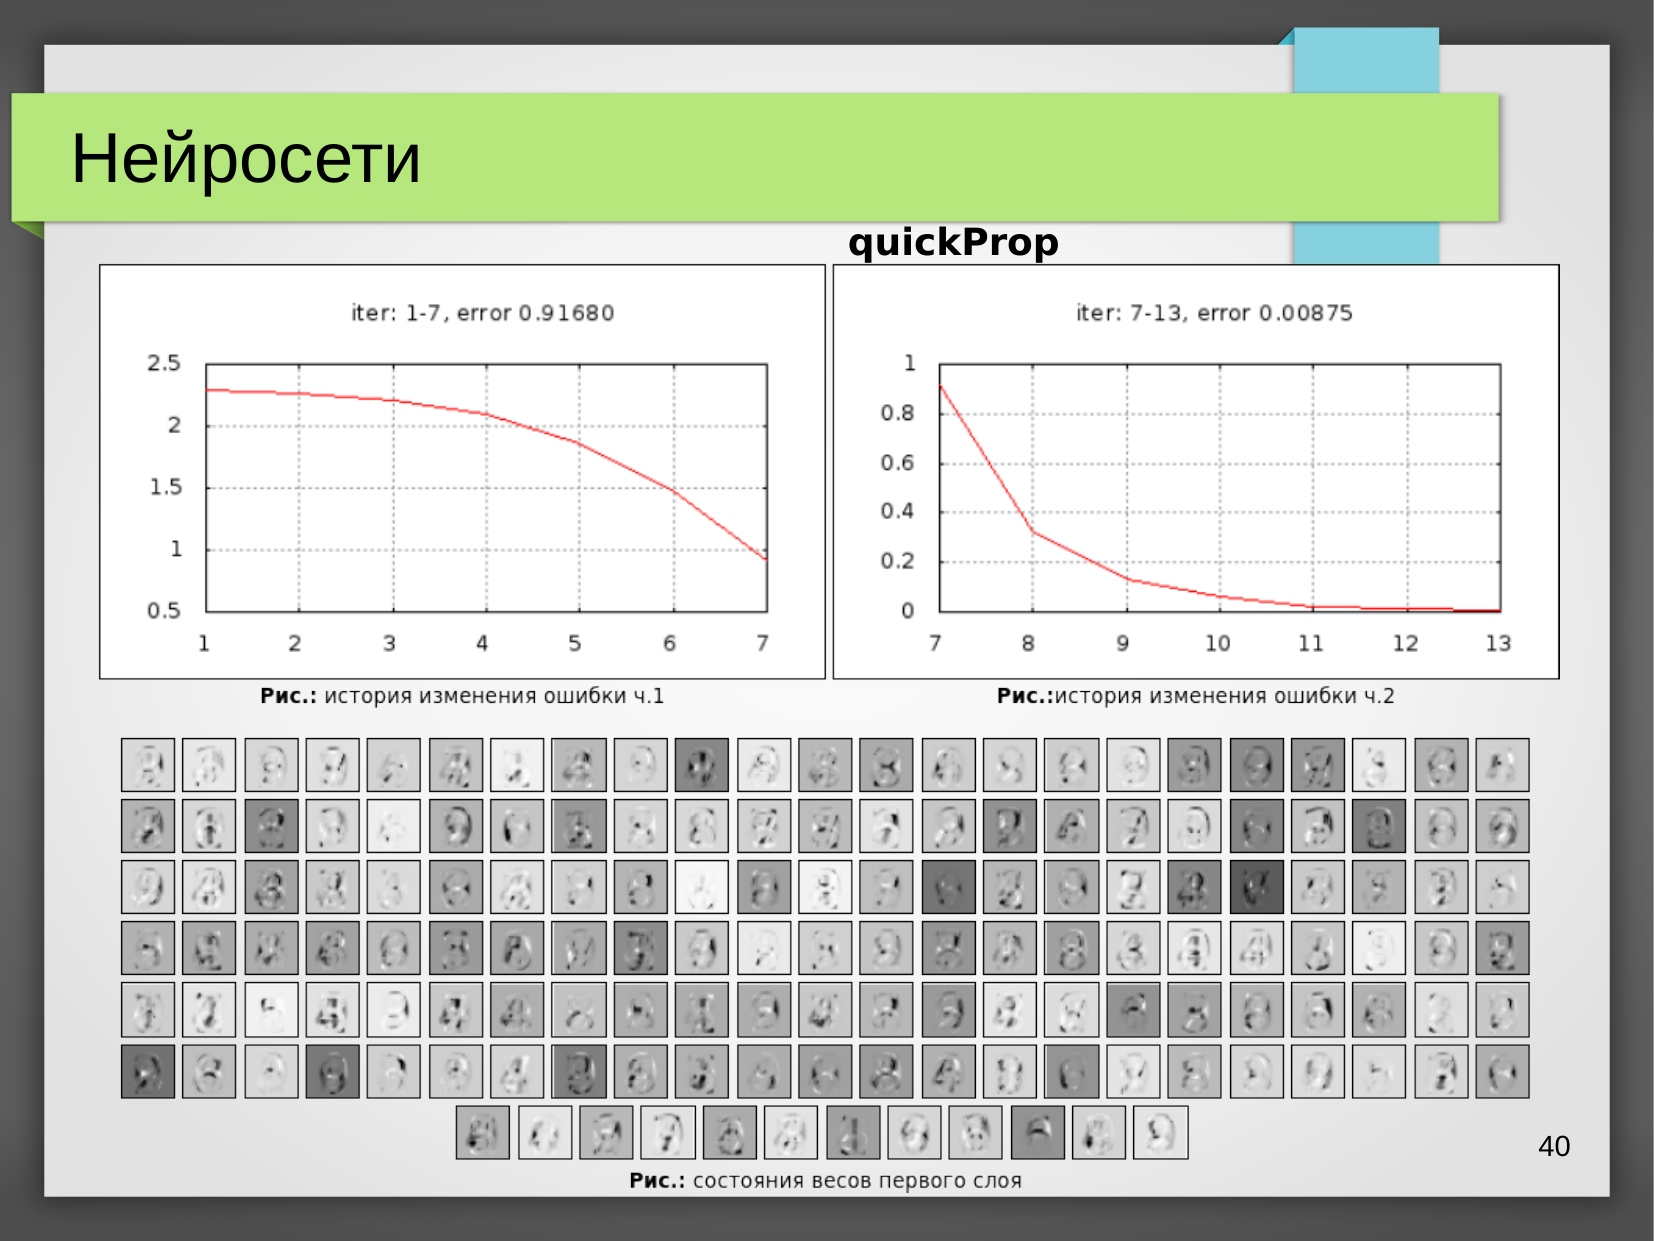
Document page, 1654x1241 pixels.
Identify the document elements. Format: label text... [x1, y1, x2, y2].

title Нейросети [70, 118, 1205, 199]
picture [0, 0, 1654, 1241]
text_box quickProp [833, 213, 1075, 261]
